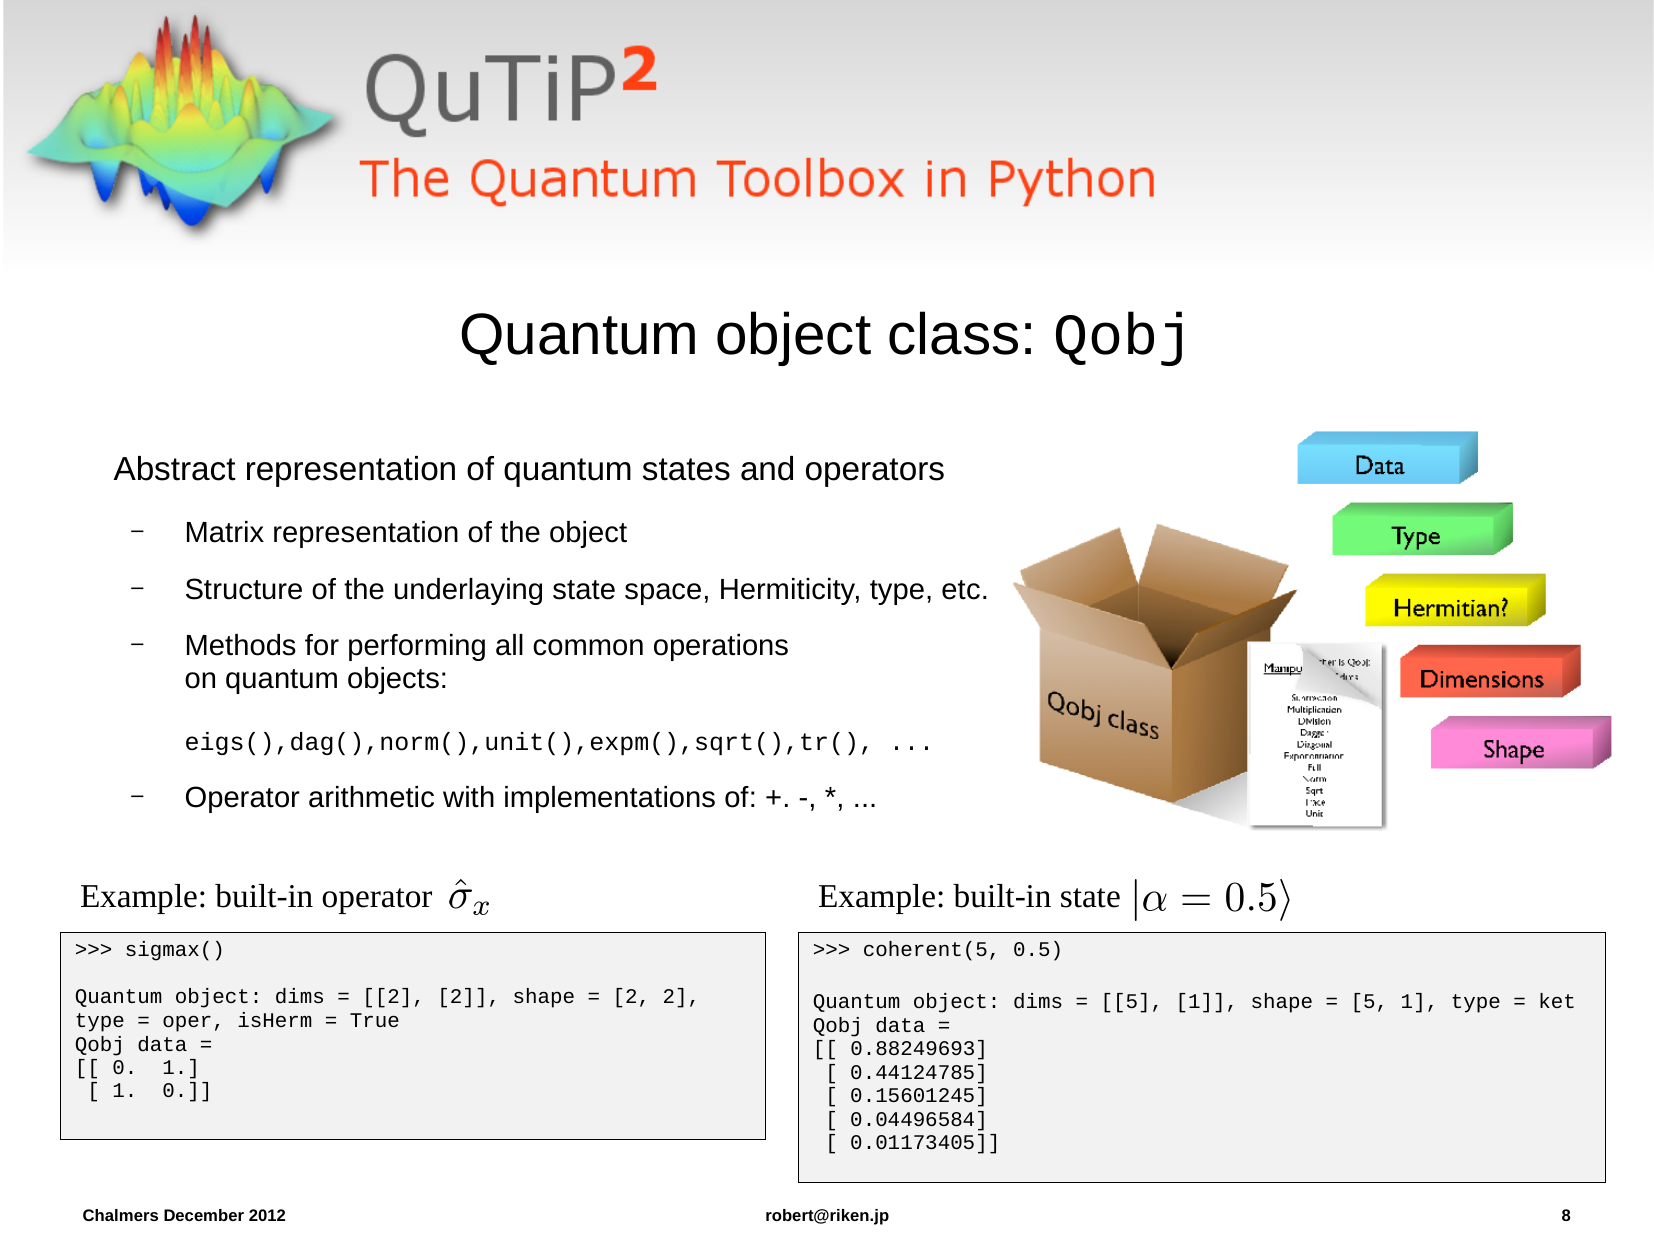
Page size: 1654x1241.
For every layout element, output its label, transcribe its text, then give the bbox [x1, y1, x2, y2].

text_box >>> sigmax() Quantum object: dims = [[2], [2]], shape = [2, 2], type = oper, isHerm = True Qobj data = [[ 0. 1.] [ 1. 0.]] [60, 932, 766, 1140]
text_box Example: built-in state [803, 870, 1145, 923]
picture [1134, 878, 1290, 921]
picture [1009, 426, 1618, 832]
title Quantum object class: Qobj [82, 273, 1571, 401]
picture [449, 878, 489, 915]
list Abstract representation of quantum states and operators Matrix representation of the object Structure of the underlaying state space, Hermiticity, type, etc. Methods for performing all common operations on quantum objects: eigs(),dag(),norm(),unit(),expm(),sqrt(),tr(), ... Operator arithmetic with implementations of: +. -, *, ... [42, 450, 1607, 1171]
text_box Example: built-in operator [65, 870, 457, 923]
picture [3, 0, 1654, 273]
text_box >>> coherent(5, 0.5) Quantum object: dims = [[5], [1]], shape = [5, 1], type = ket Qobj data = [[ 0.88249693] [ 0.44124785] [ 0.15601245] [ 0.04496584] [ 0.01173405]] [798, 932, 1606, 1183]
